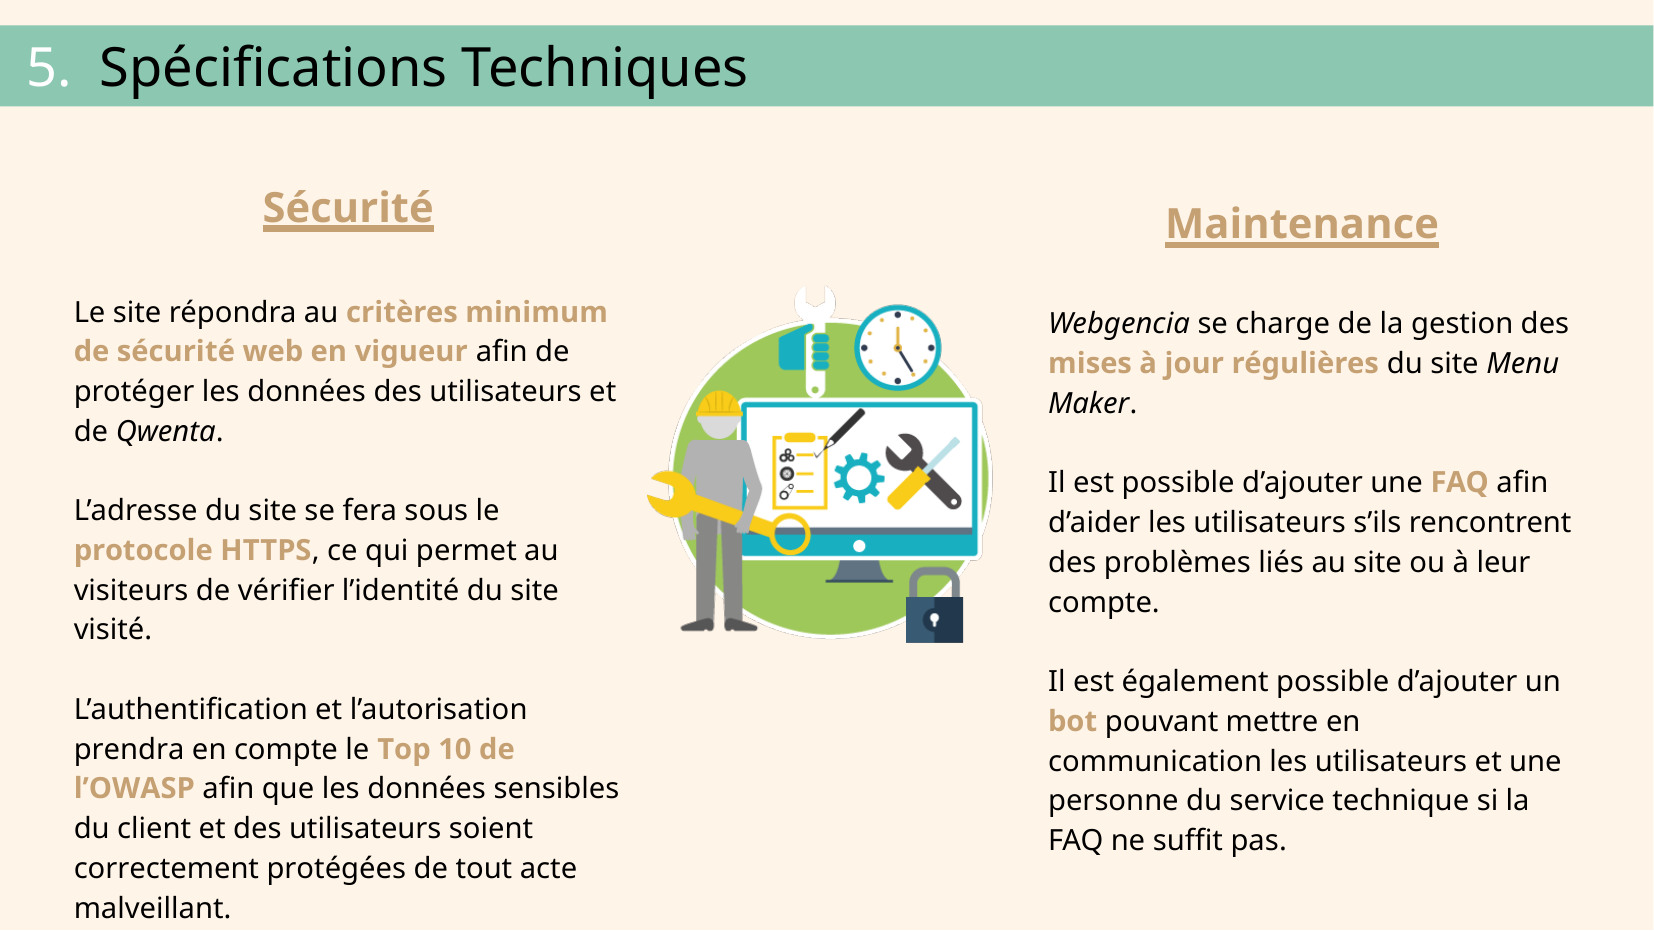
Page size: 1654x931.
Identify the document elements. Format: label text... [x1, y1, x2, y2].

text_box Maintenance [1145, 184, 1459, 260]
text_box Sécurité [230, 177, 467, 235]
picture [643, 282, 1010, 649]
text_box Le site répondra au critères minimum de sécurité web en vigueur afin de protéger les données des utilisateurs et de Qwenta. L’adresse du site se fera sous le protocole HTTPS, ce qui permet au visiteurs de vérifier l’identité du site visité. L’authentification et l’autorisation prendra en compte le Top 10 de l’OWASP afin que les données sensibles du client et des utilisateurs soient correctement protégées de tout acte malveillant. [59, 283, 644, 847]
text_box Webgencia se charge de la gestion des mises à jour régulières du site Menu Maker. Il est possible d’ajouter une FAQ afin d’aider les utilisateurs s’ils rencontrent des problèmes liés au site ou à leur compte. Il est également possible d’ajouter un bot pouvant mettre en communication les utilisateurs et une personne du service technique si la FAQ ne suffit pas. [1033, 295, 1595, 798]
title 5. Spécifications Techniques [0, 25, 1654, 107]
